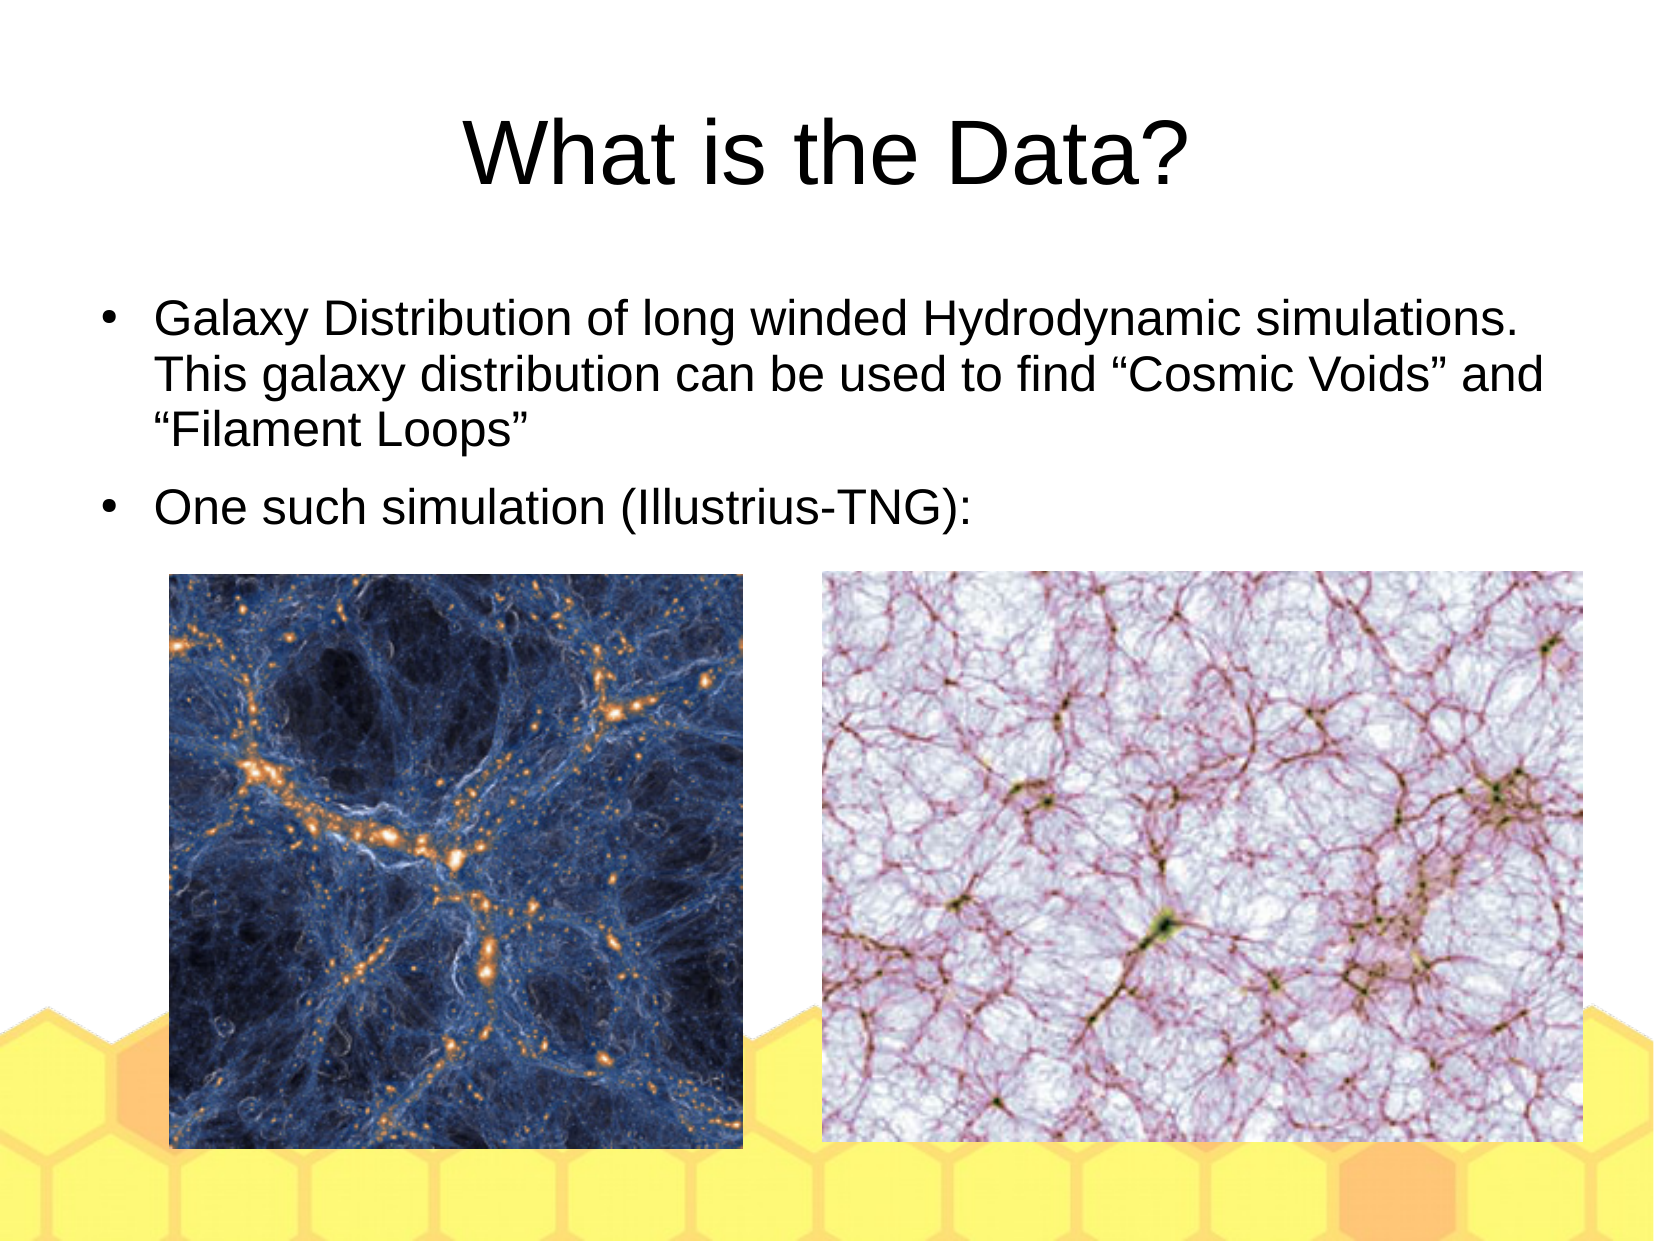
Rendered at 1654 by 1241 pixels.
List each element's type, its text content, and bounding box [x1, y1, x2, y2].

title What is the Data? [82, 49, 1571, 257]
picture [0, 571, 1654, 1241]
list Galaxy Distribution of long winded Hydrodynamic simulations. This galaxy distribution can be used to find “Cosmic Voids” and “Filament Loops” One such simulation (Illustrius-TNG): [82, 290, 1571, 1010]
